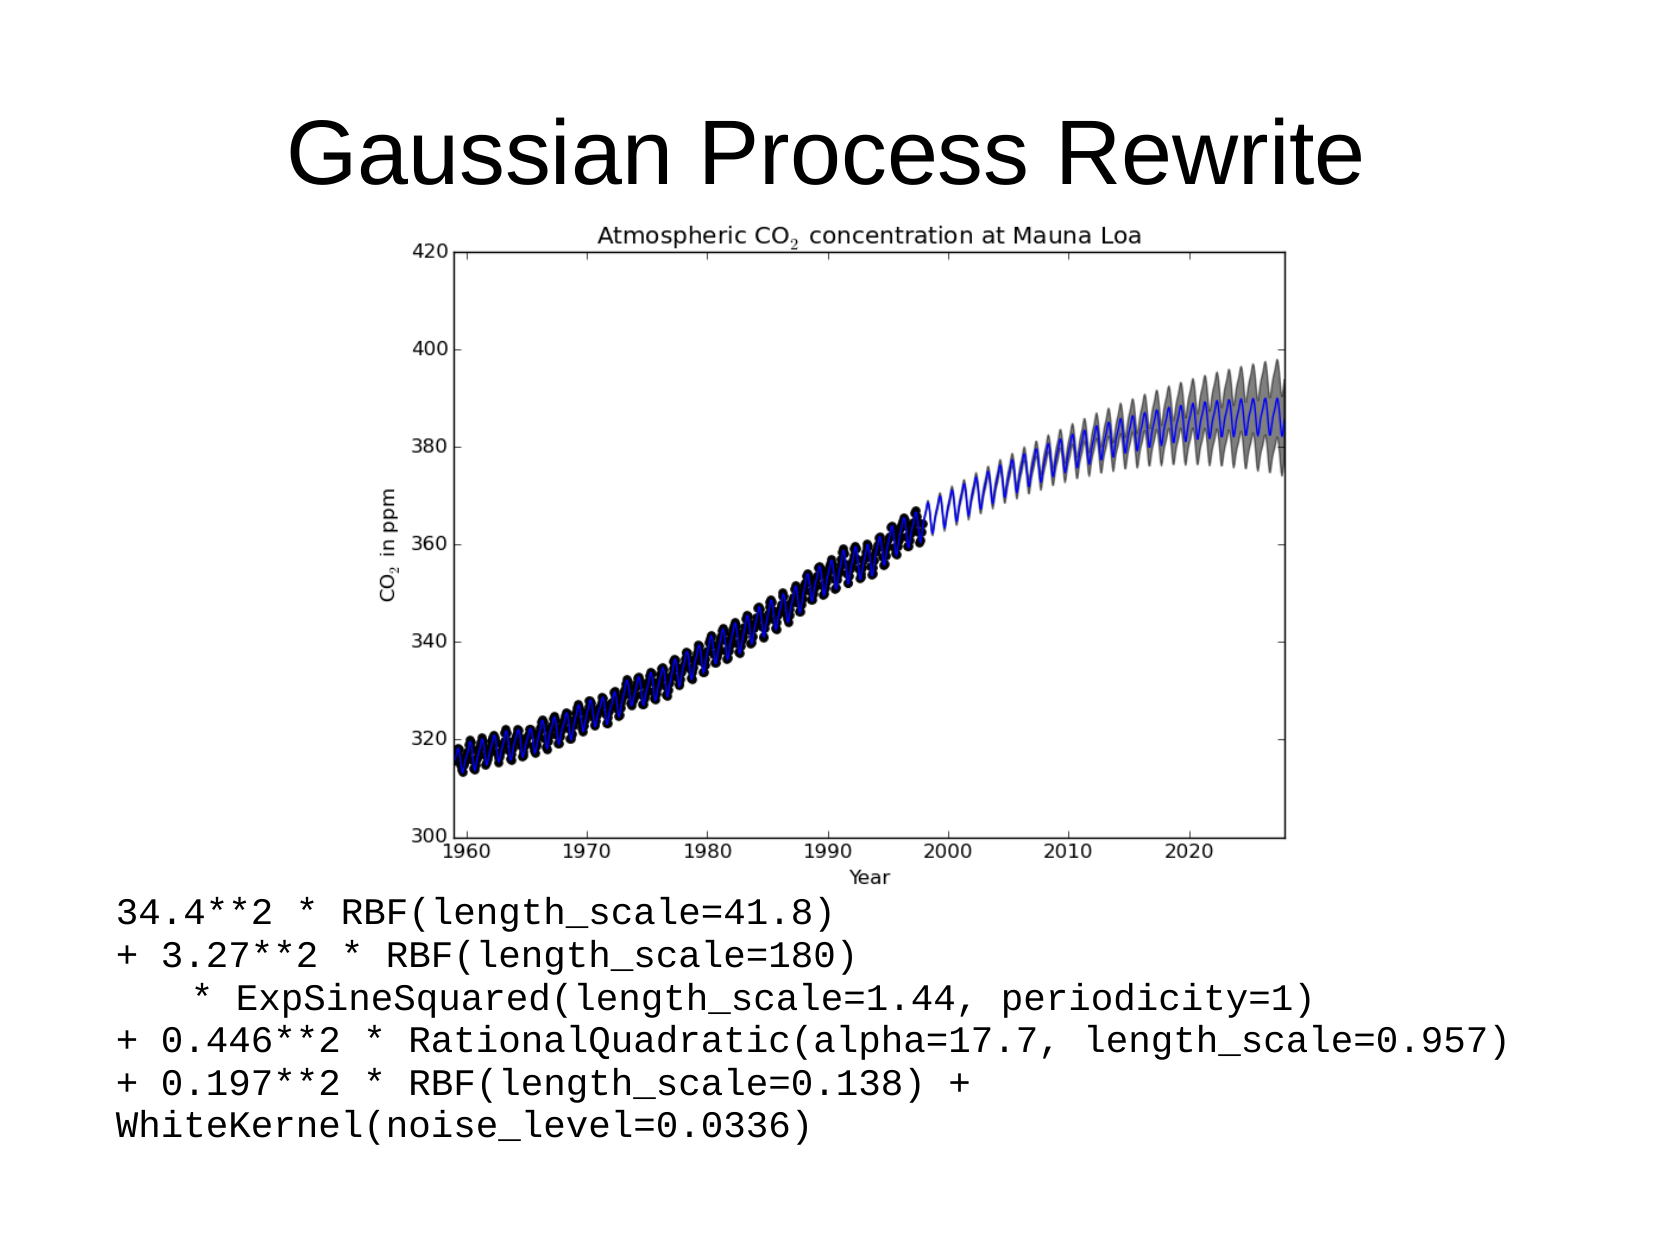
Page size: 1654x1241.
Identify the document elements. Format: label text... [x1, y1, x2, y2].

text_box 34.4**2 * RBF(length_scale=41.8) + 3.27**2 * RBF(length_scale=180) * ExpSineSquared(length_scale=1.44, periodicity=1) + 0.446**2 * RationalQuadratic(alpha=17.7, length_scale=0.957) + 0.197**2 * RBF(length_scale=0.138) + WhiteKernel(noise_level=0.0336) [101, 886, 1587, 1158]
title Gaussian Process Rewrite [82, 49, 1571, 257]
picture [355, 202, 1306, 886]
